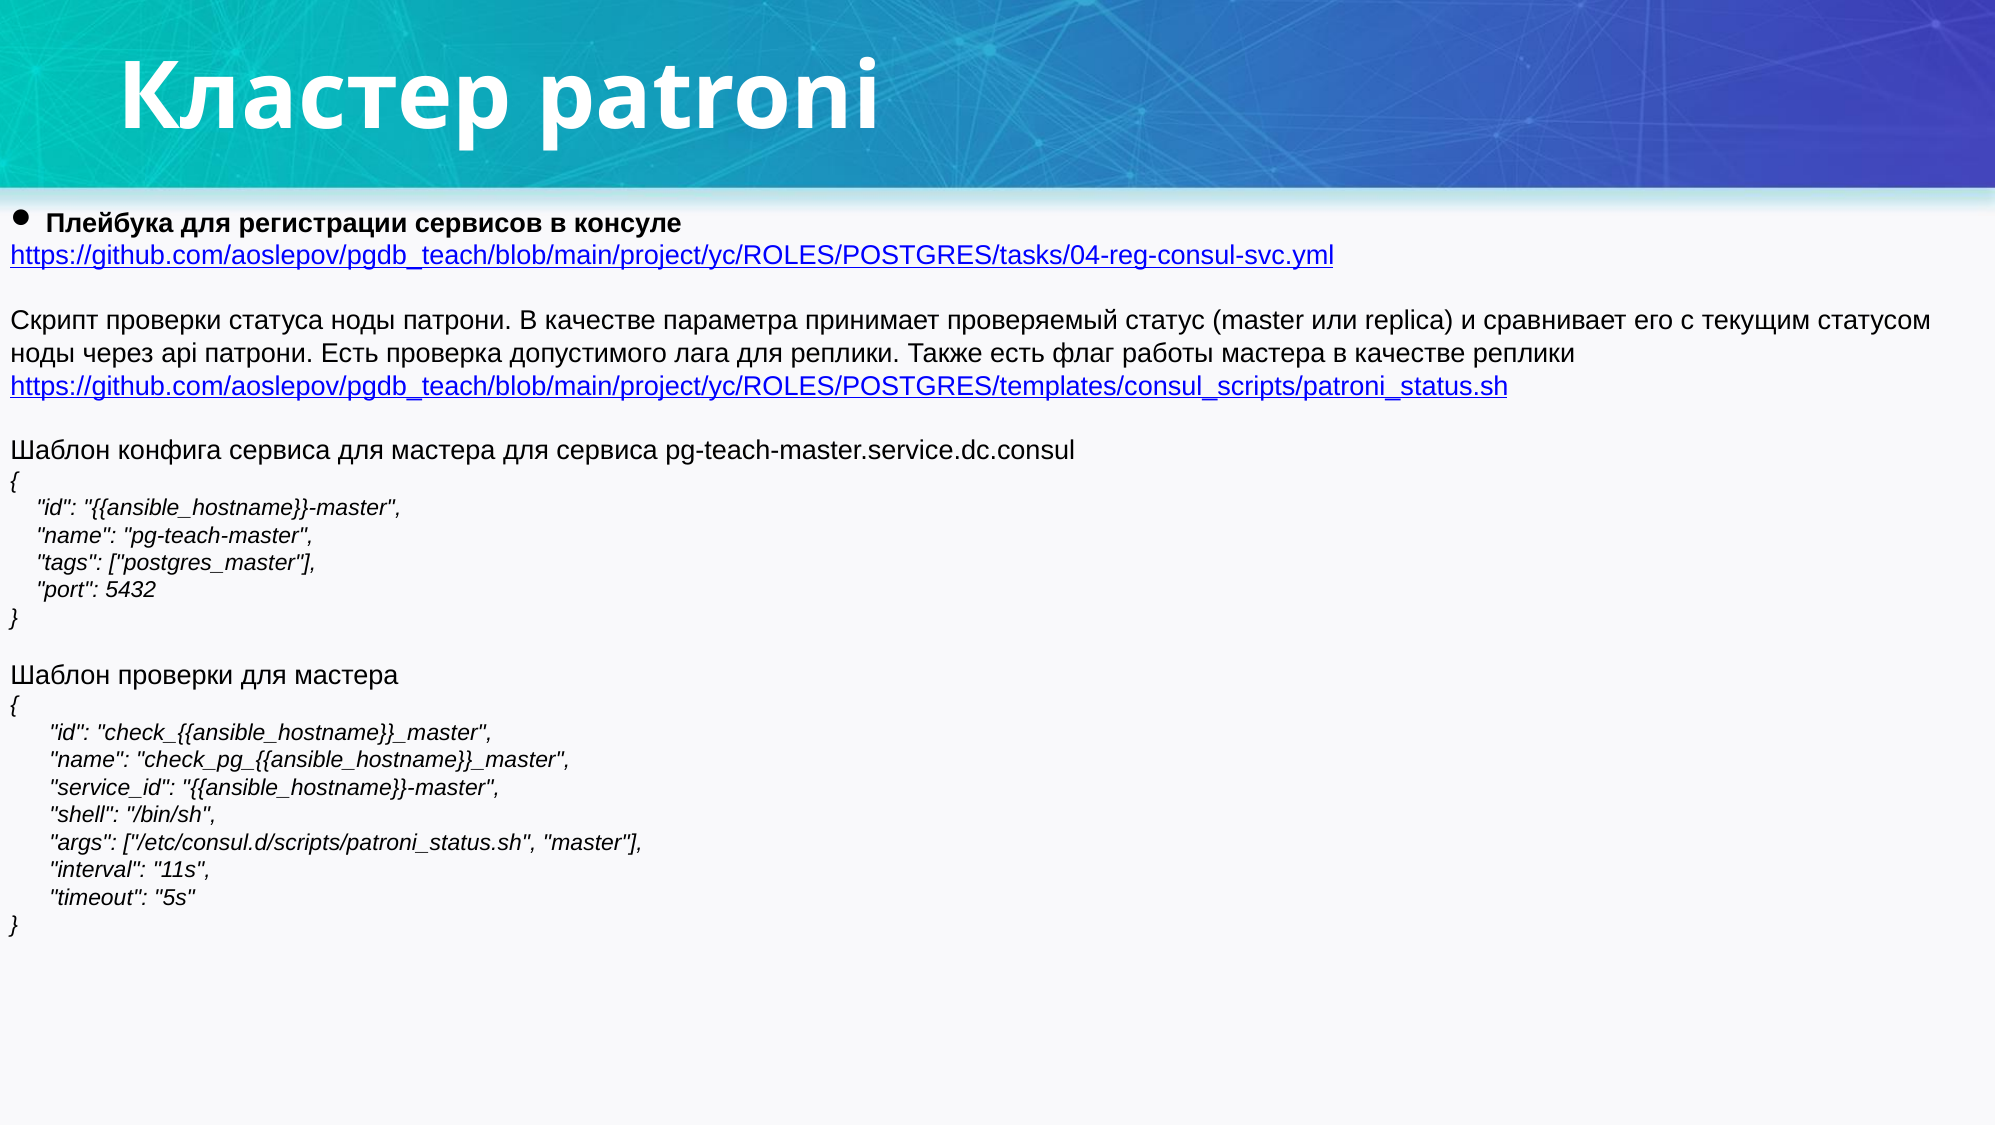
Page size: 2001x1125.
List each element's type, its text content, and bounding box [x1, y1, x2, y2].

text_box Кластер patroni [117, 57, 1882, 139]
text_box Кластер patroni [557, 87, 577, 118]
text_box Кластер patroni [473, 87, 493, 118]
text_box Плейбука для регистрации сервисов в консуле https://github.com/aoslepov/pgdb_teach/blob/main/project/yc/ROLES/POSTGRES/tasks/04-reg-consul-svc.yml Скрипт проверки статуса ноды патрони. В качестве параметра принимает проверяемый статус (master или replica) и сравнивает его с текущим статусом ноды через api патрони. Есть проверка допустимого лага для реплики. Также есть флаг работы мастера в качестве реплики https://github.com/aoslepov/pgdb_teach/blob/main/project/yc/ROLES/POSTGRES/templates/consul_scripts/patroni_status.sh Шаблон конфига сервиса для мастера для сервиса pg-teach-master.service.dc.consul { "id": "{{ansible_hostname}}-master", "name": "pg-teach-master", "tags": ["postgres_master"], "port": 5432 } Шаблон проверки для мастера { "id": "check_{{ansible_hostname}}_master", "name": "check_pg_{{ansible_hostname}}_master", "service_id": "{{ansible_hostname}}-master", "shell": "/bin/sh", "args": ["/etc/consul.d/scripts/patroni_status.sh", "master"], "interval": "11s", "timeout": "5s" } [0, 190, 1995, 1125]
picture [0, 0, 1995, 190]
